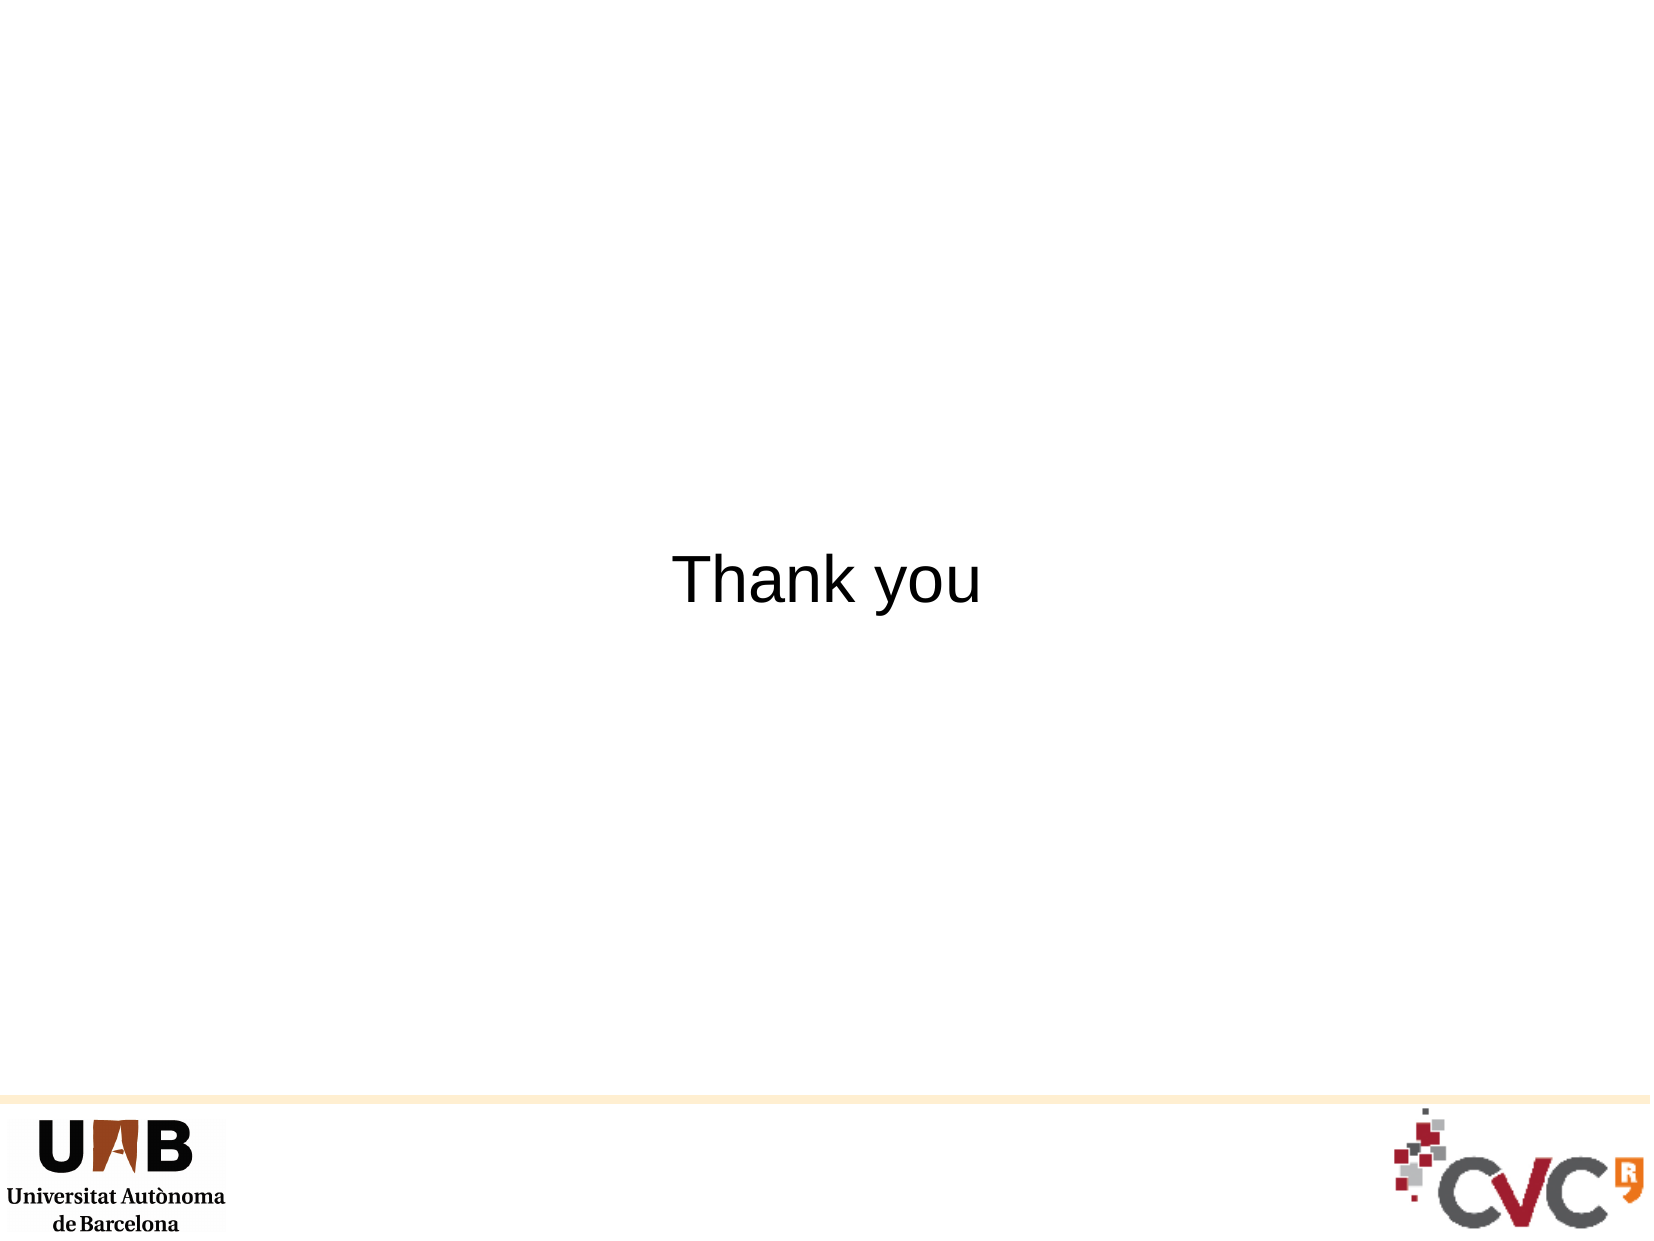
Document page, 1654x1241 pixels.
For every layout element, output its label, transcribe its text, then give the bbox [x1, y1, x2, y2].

picture [1393, 1107, 1650, 1235]
picture [7, 1119, 226, 1232]
subtitle Thank you [82, 56, 1571, 1095]
